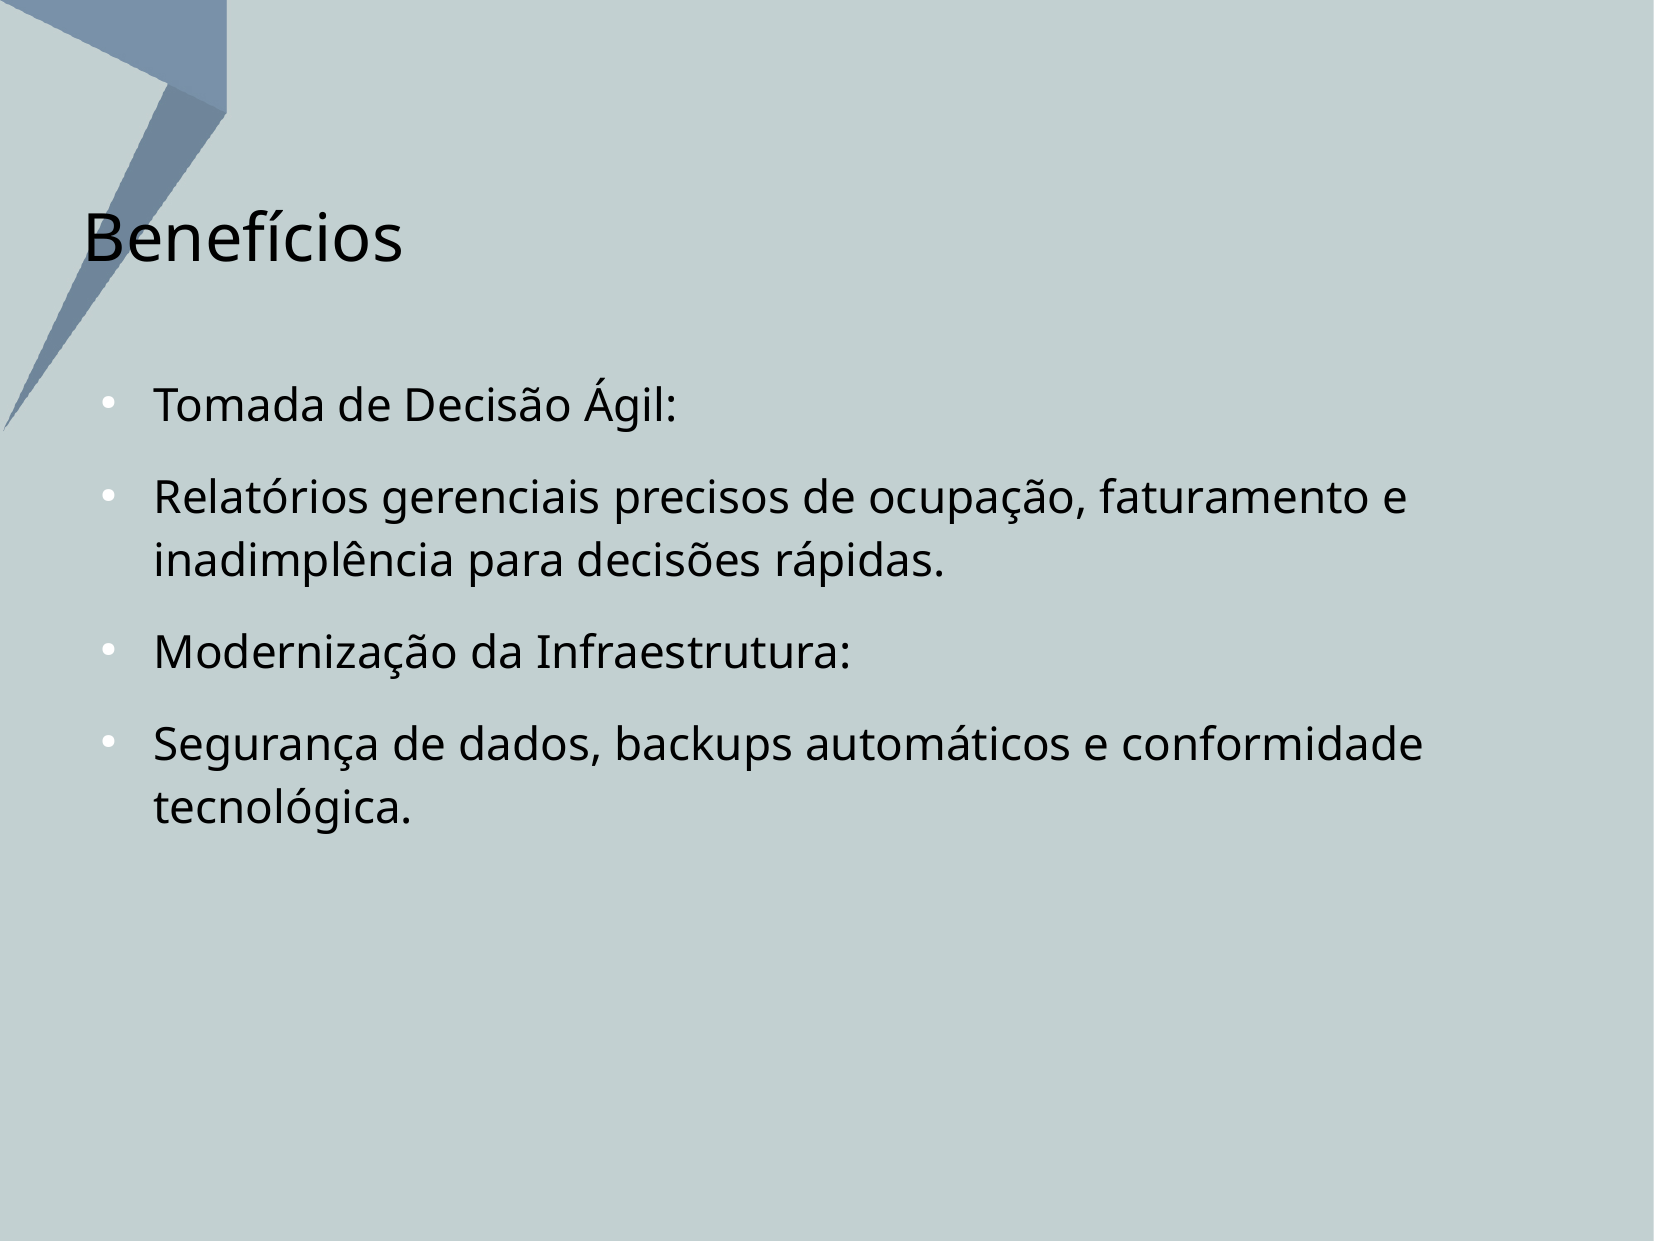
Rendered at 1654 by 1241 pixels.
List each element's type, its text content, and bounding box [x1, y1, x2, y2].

picture [0, 0, 1654, 1241]
list Tomada de Decisão Ágil: Relatórios gerenciais precisos de ocupação, faturamento e inadimplência para decisões rápidas. Modernização da Infraestrutura: Segurança de dados, backups automáticos e conformidade tecnológica. [82, 372, 1571, 888]
title Benefícios [82, 132, 1571, 340]
